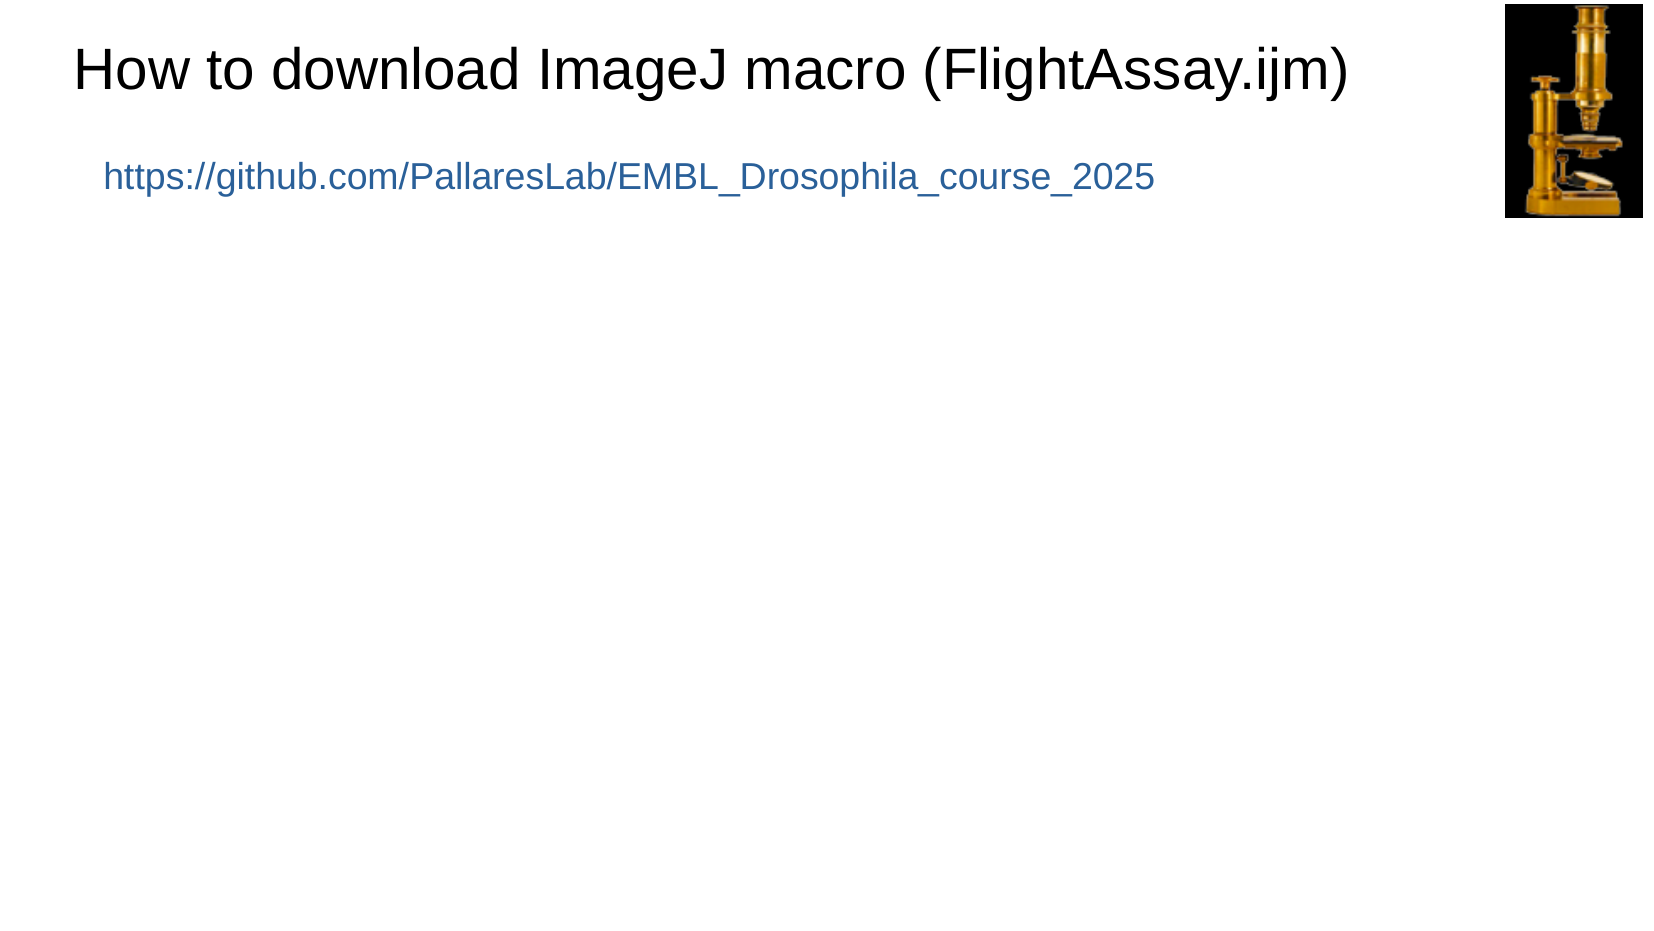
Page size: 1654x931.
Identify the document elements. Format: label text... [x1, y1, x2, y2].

text_box How to download ImageJ macro (FlightAssay.ijm) [59, 29, 1418, 148]
text_box https://github.com/PallaresLab/EMBL_Drosophila_course_2025 [88, 147, 1505, 218]
picture [1505, 4, 1643, 218]
